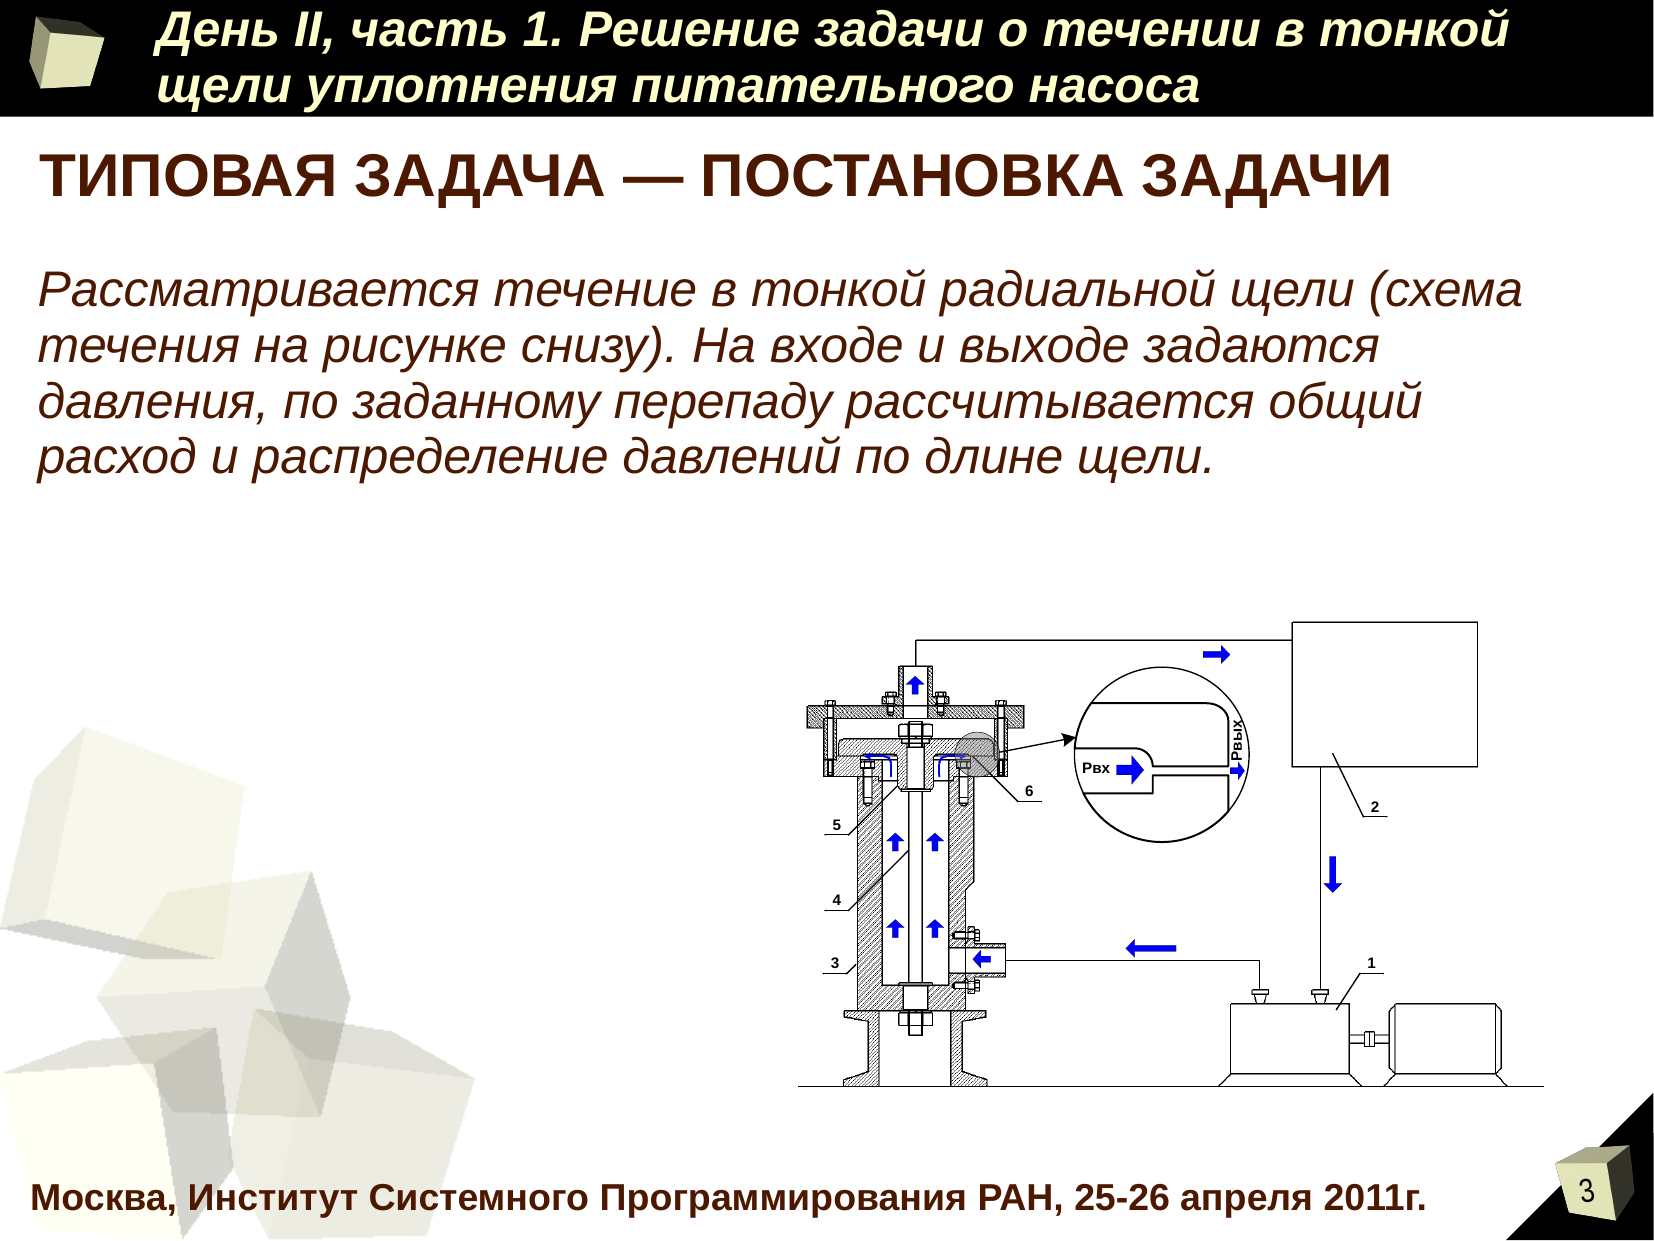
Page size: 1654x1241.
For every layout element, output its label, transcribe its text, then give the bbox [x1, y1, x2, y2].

text_box ТИПОВАЯ ЗАДАЧА — ПОСТАНОВКА ЗАДАЧИ [24, 134, 1625, 225]
picture [797, 605, 1545, 1093]
picture [464, 1193, 472, 1198]
picture [0, 726, 477, 1241]
text_box Рассматривается течение в тонкой радиальной щели (схема течения на рисунке снизу). На входе и выходе задаются давления, по заданному перепаду рассчитывается общий расход и распределение давлений по длине щели. [22, 254, 1595, 562]
